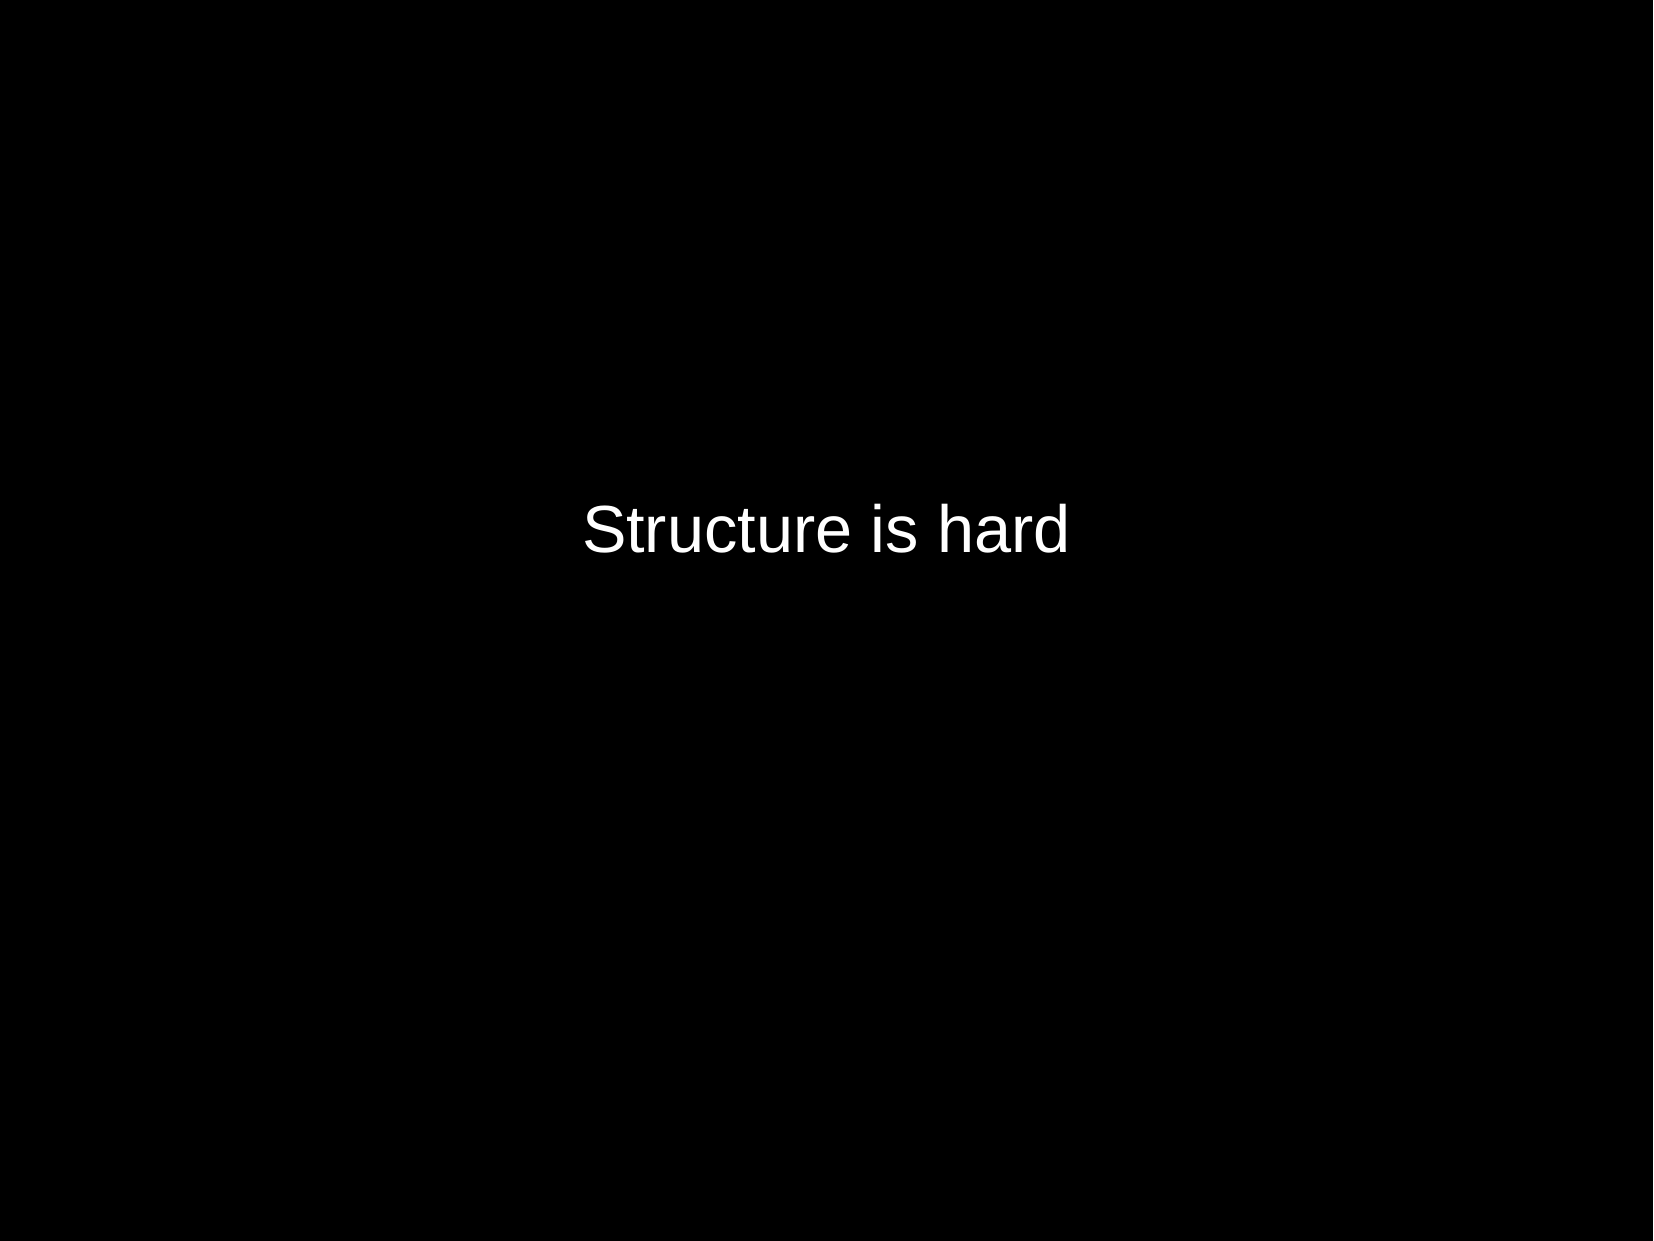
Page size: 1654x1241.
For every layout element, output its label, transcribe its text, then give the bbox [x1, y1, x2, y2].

subtitle Structure is hard [82, 49, 1571, 1010]
